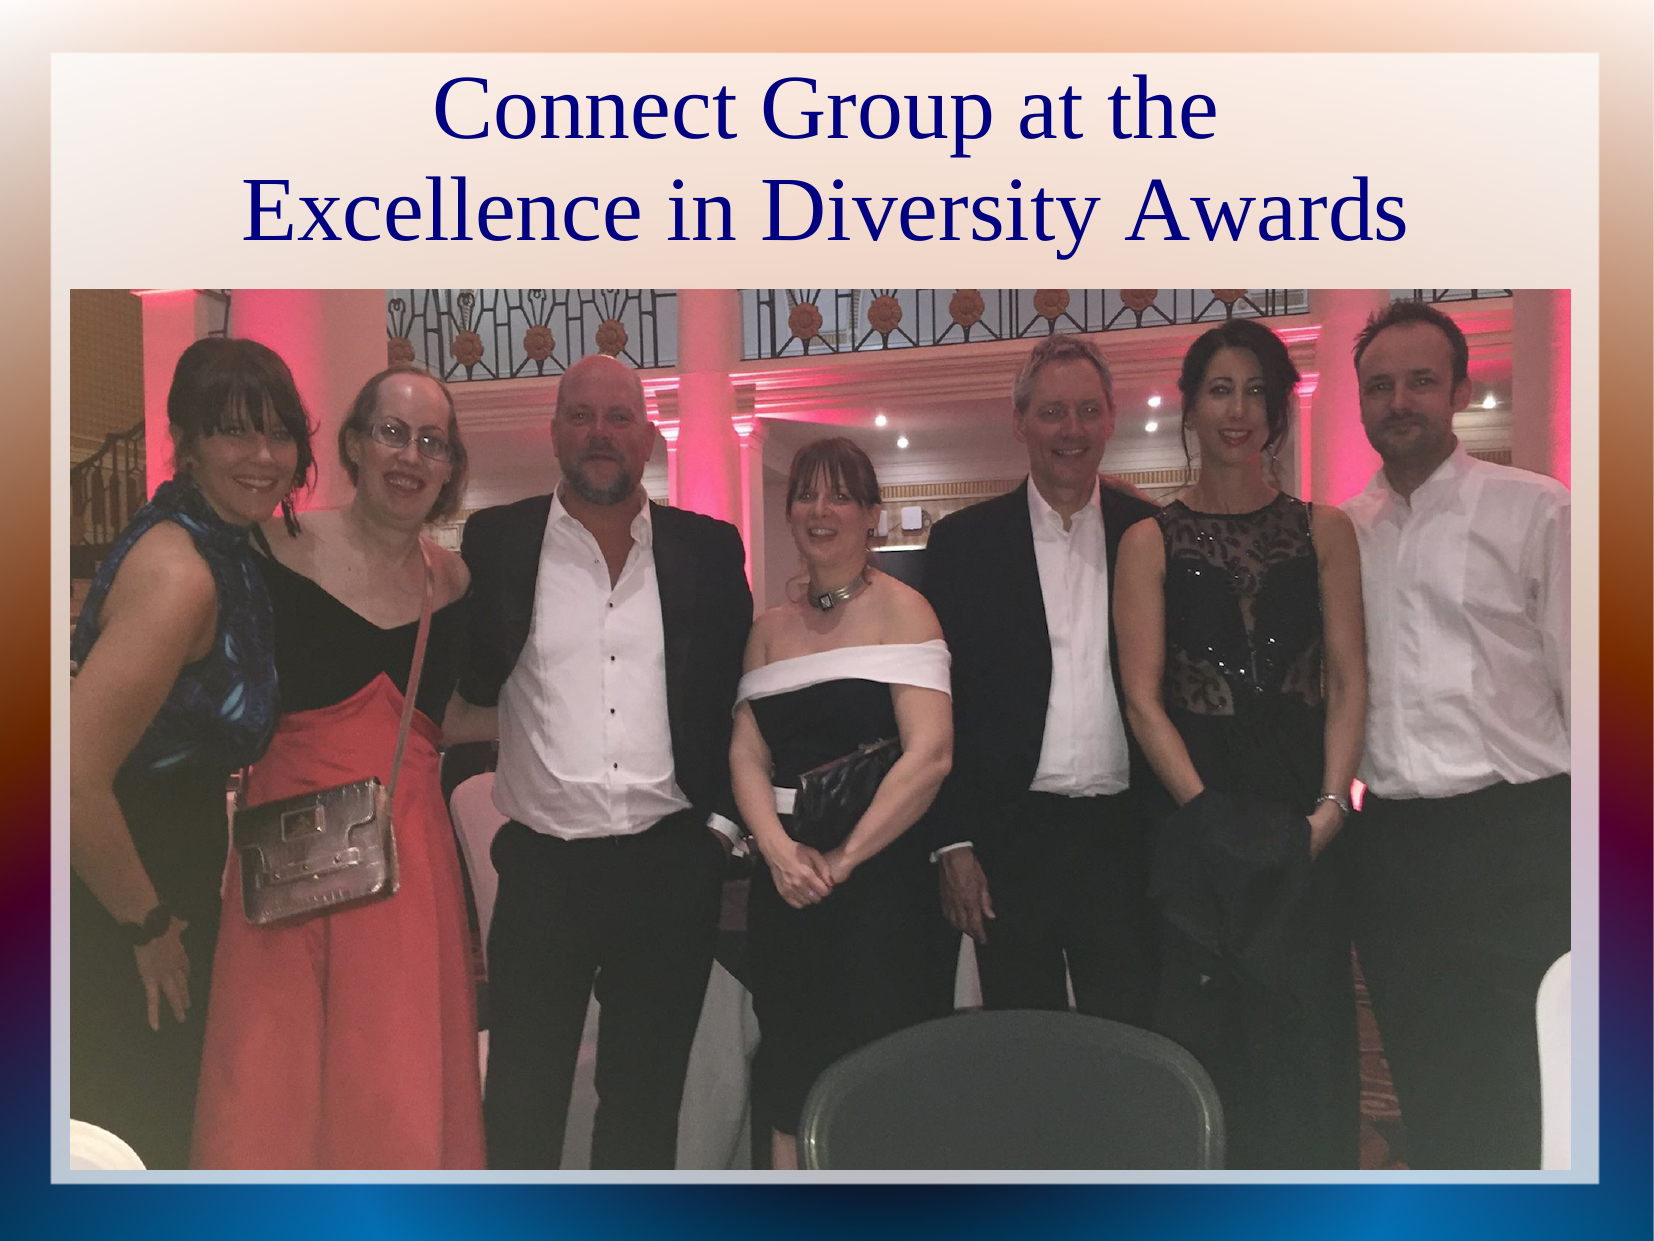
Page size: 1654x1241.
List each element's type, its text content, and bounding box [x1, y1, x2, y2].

picture [0, 0, 1654, 1241]
title Connect Group at the Excellence in Diversity Awards [82, 55, 1571, 262]
